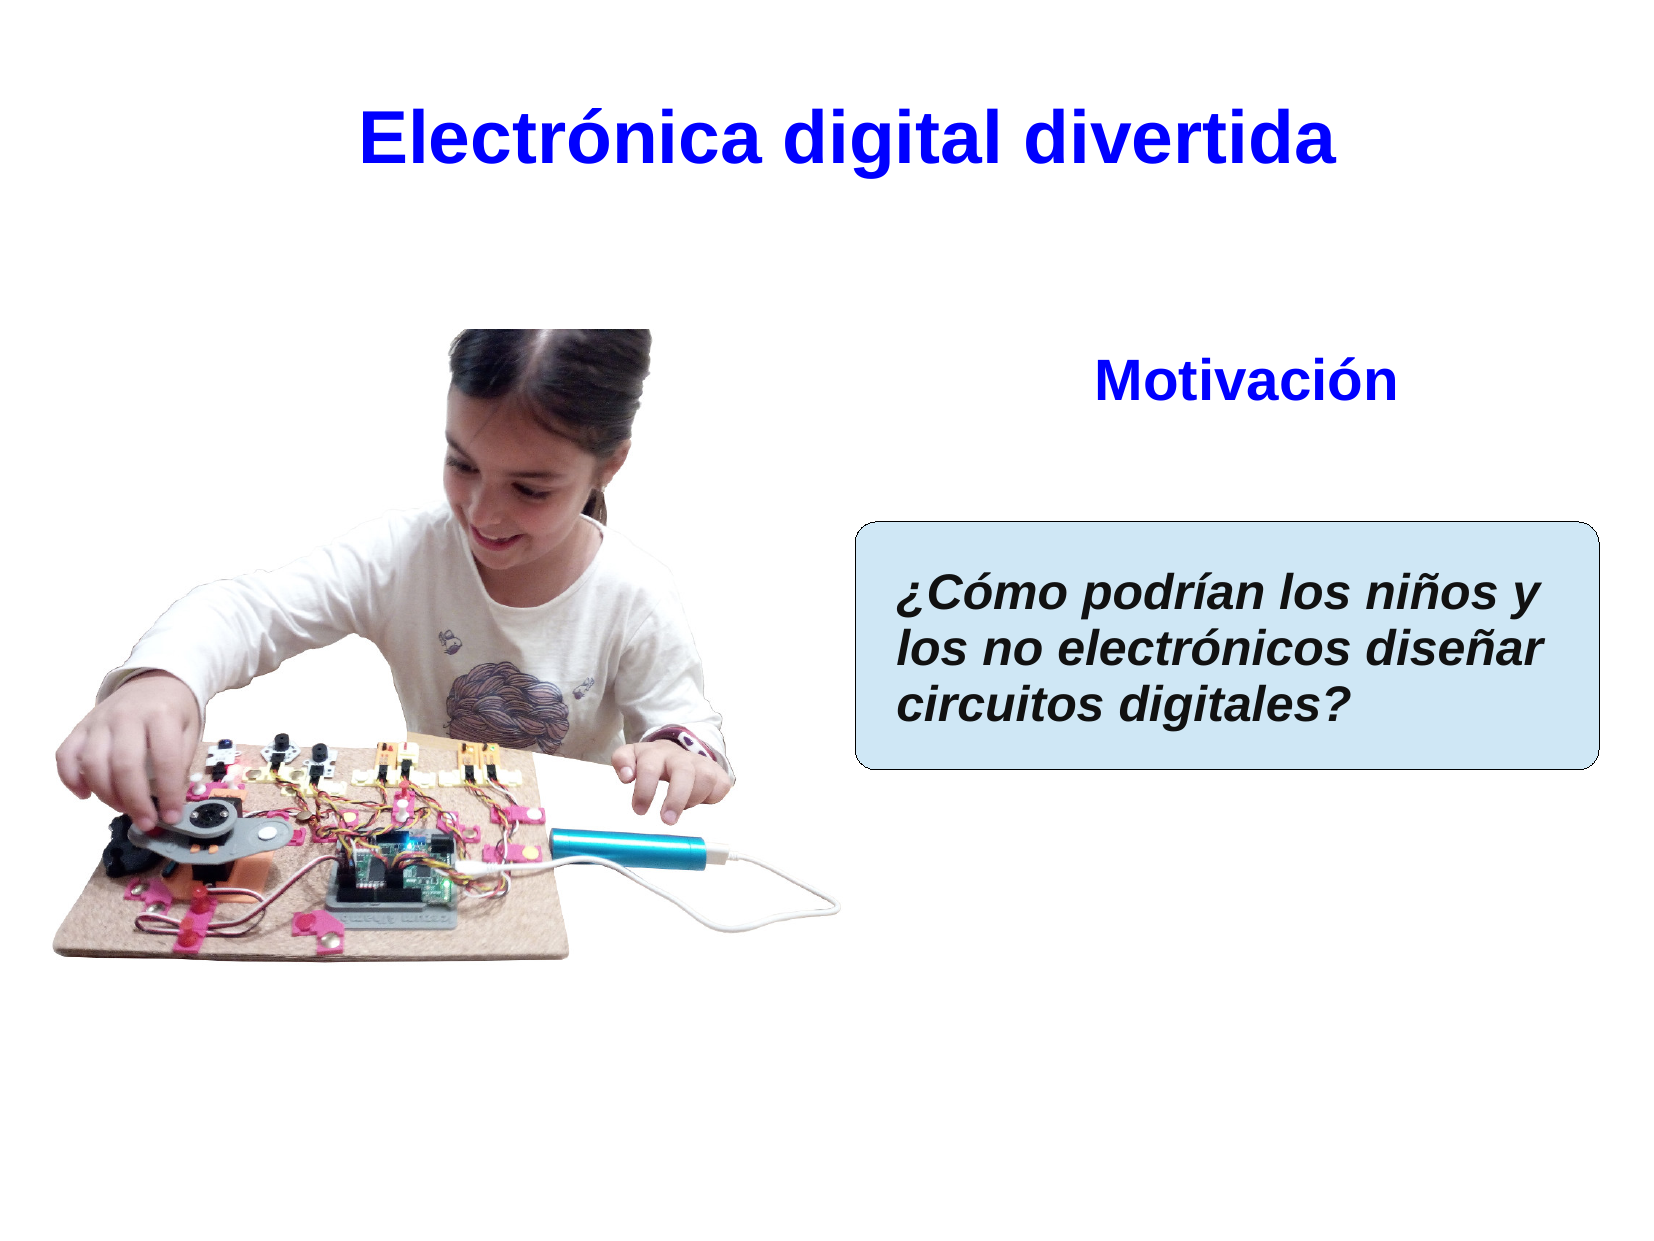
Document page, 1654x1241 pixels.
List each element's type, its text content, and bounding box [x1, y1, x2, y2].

text_box [855, 521, 1600, 770]
picture [15, 329, 889, 986]
text_box Electrónica digital divertida [315, 88, 1381, 196]
text_box ¿Cómo podrían los niños y los no electrónicos diseñar circuitos digitales? [881, 557, 1576, 796]
text_box Motivación [1080, 340, 1419, 421]
